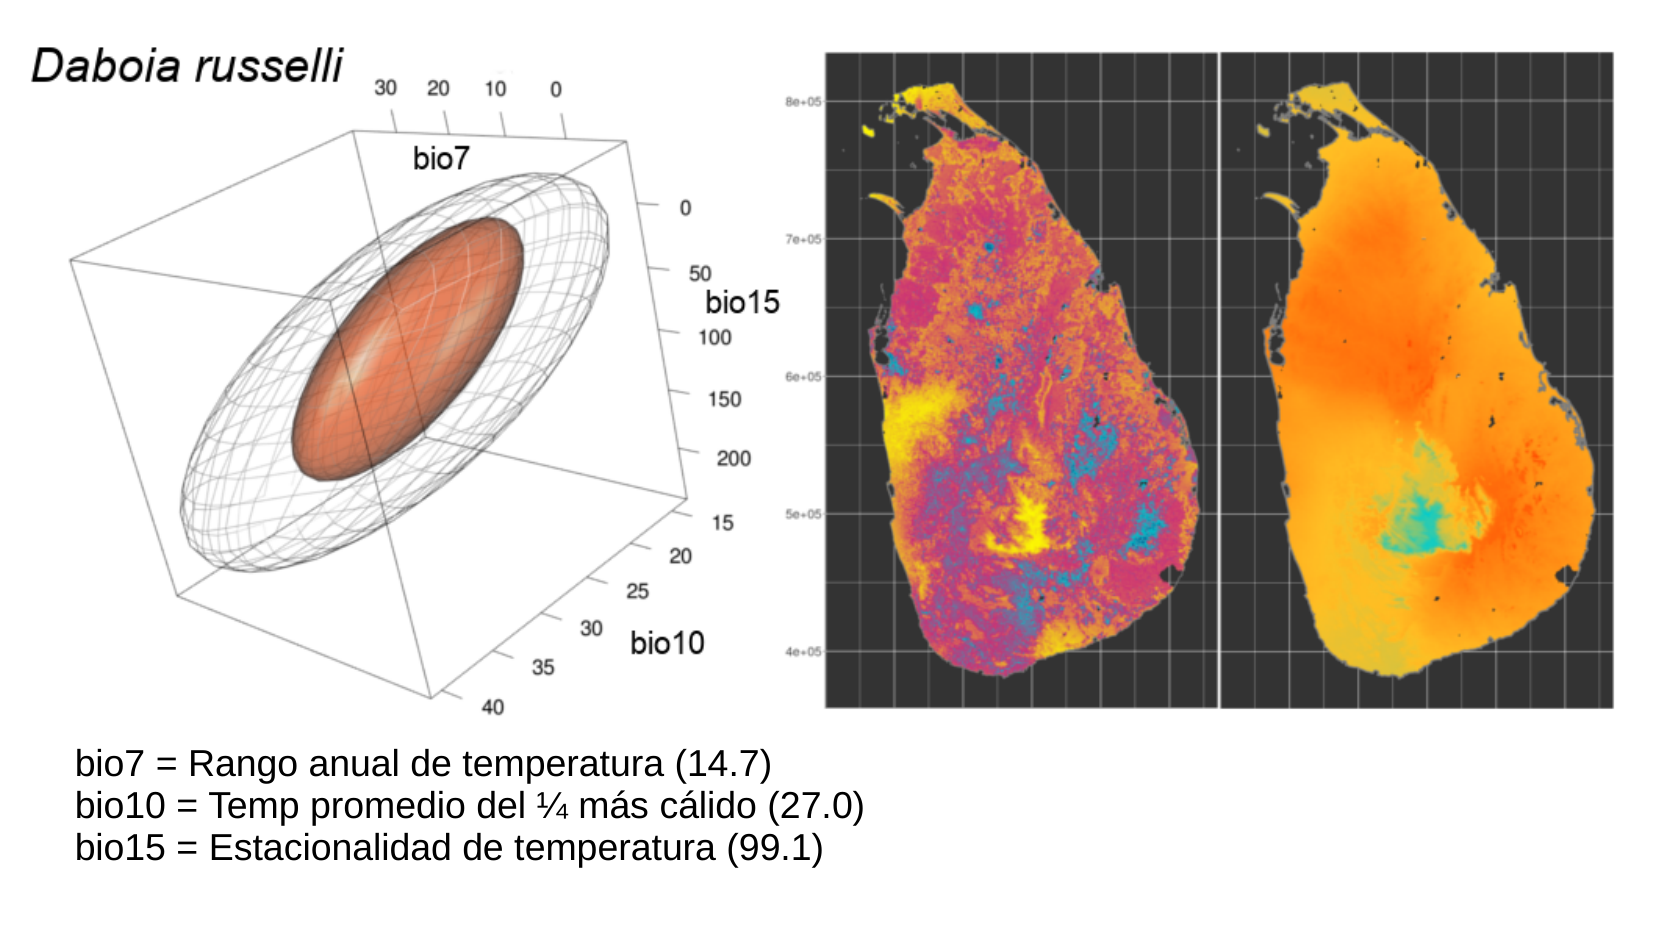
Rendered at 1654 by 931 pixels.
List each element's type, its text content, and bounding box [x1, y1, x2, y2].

picture [8, 43, 1636, 721]
text_box bio7 = Rango anual de temperatura (14.7) bio10 = Temp promedio del ¼ más cálido (27.0) bio15 = Estacionalidad de temperatura (99.1) [60, 735, 881, 876]
